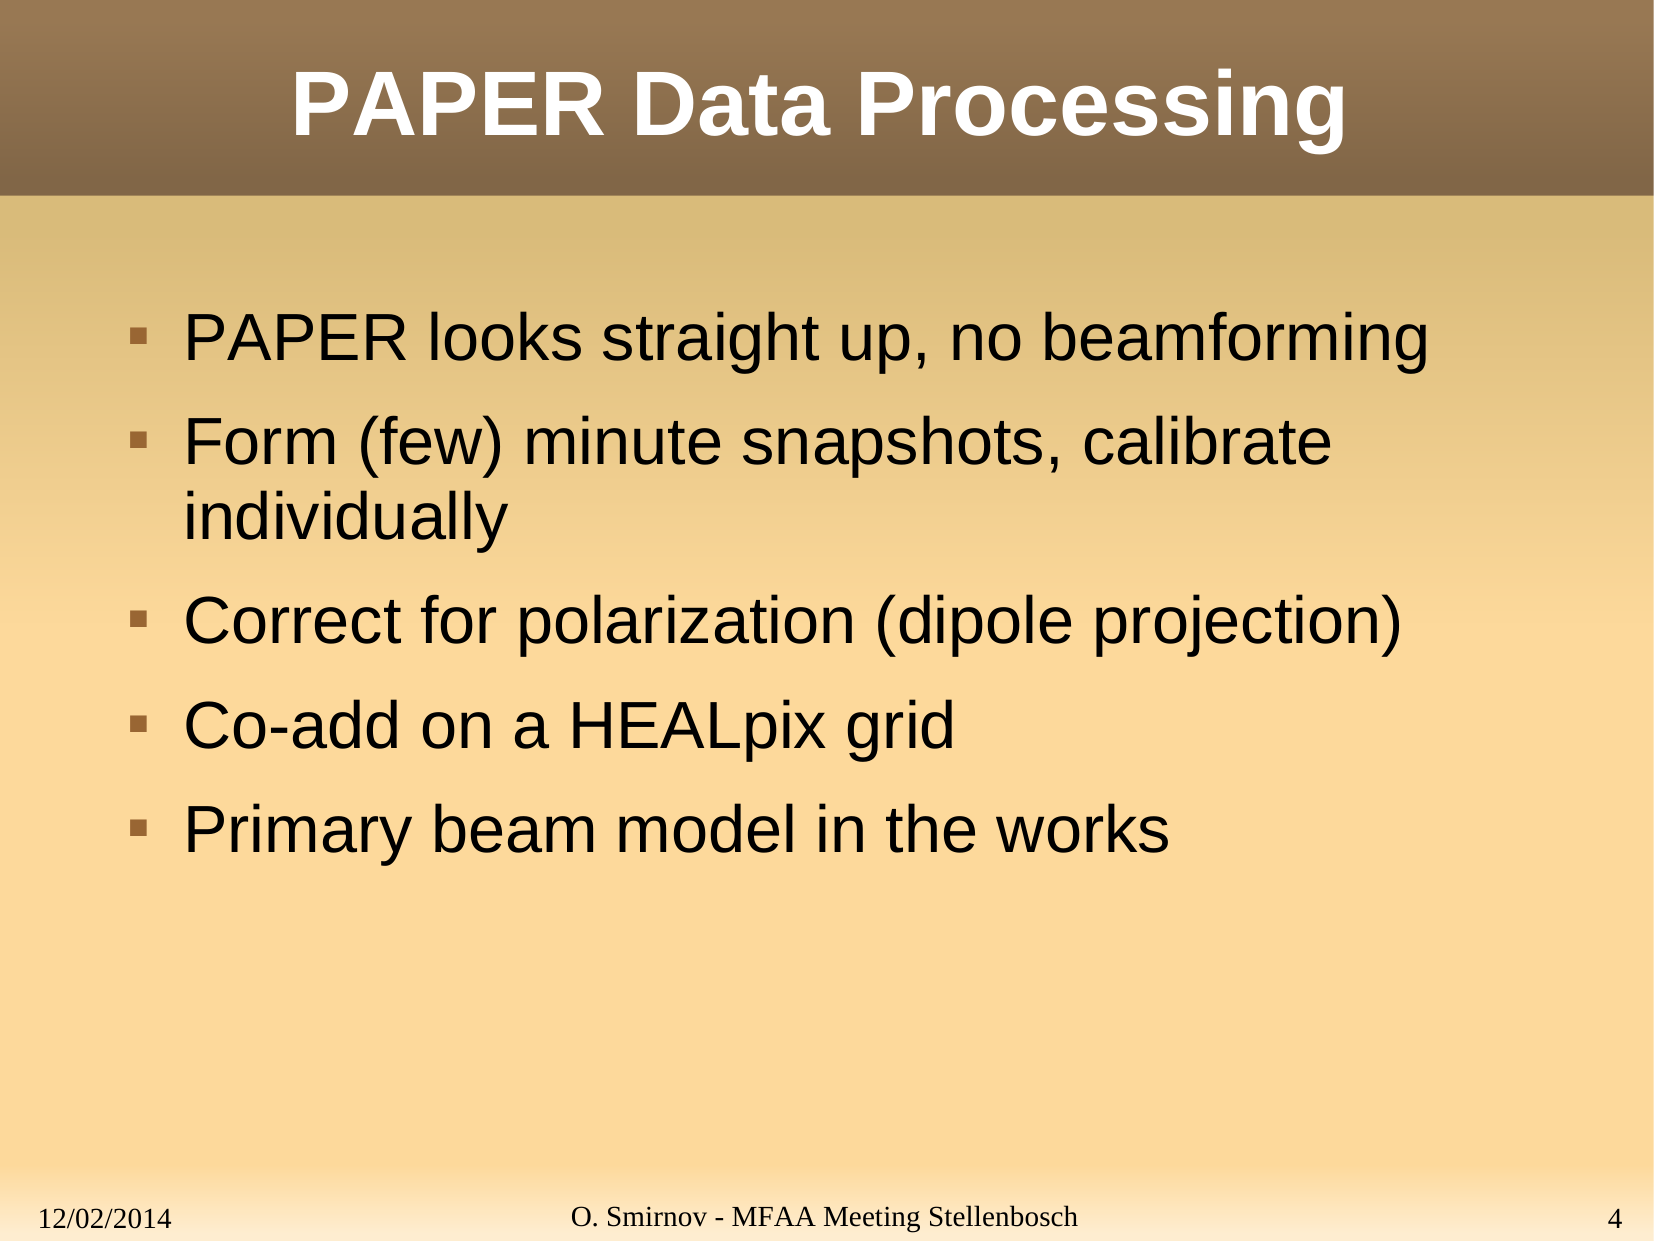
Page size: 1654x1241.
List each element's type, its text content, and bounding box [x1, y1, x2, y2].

list PAPER looks straight up, no beamforming Form (few) minute snapshots, calibrate individually Correct for polarization (dipole projection) Co-add on a HEALpix grid Primary beam model in the works [112, 300, 1601, 1119]
picture [0, 0, 1654, 1241]
title PAPER Data Processing [76, 0, 1565, 208]
